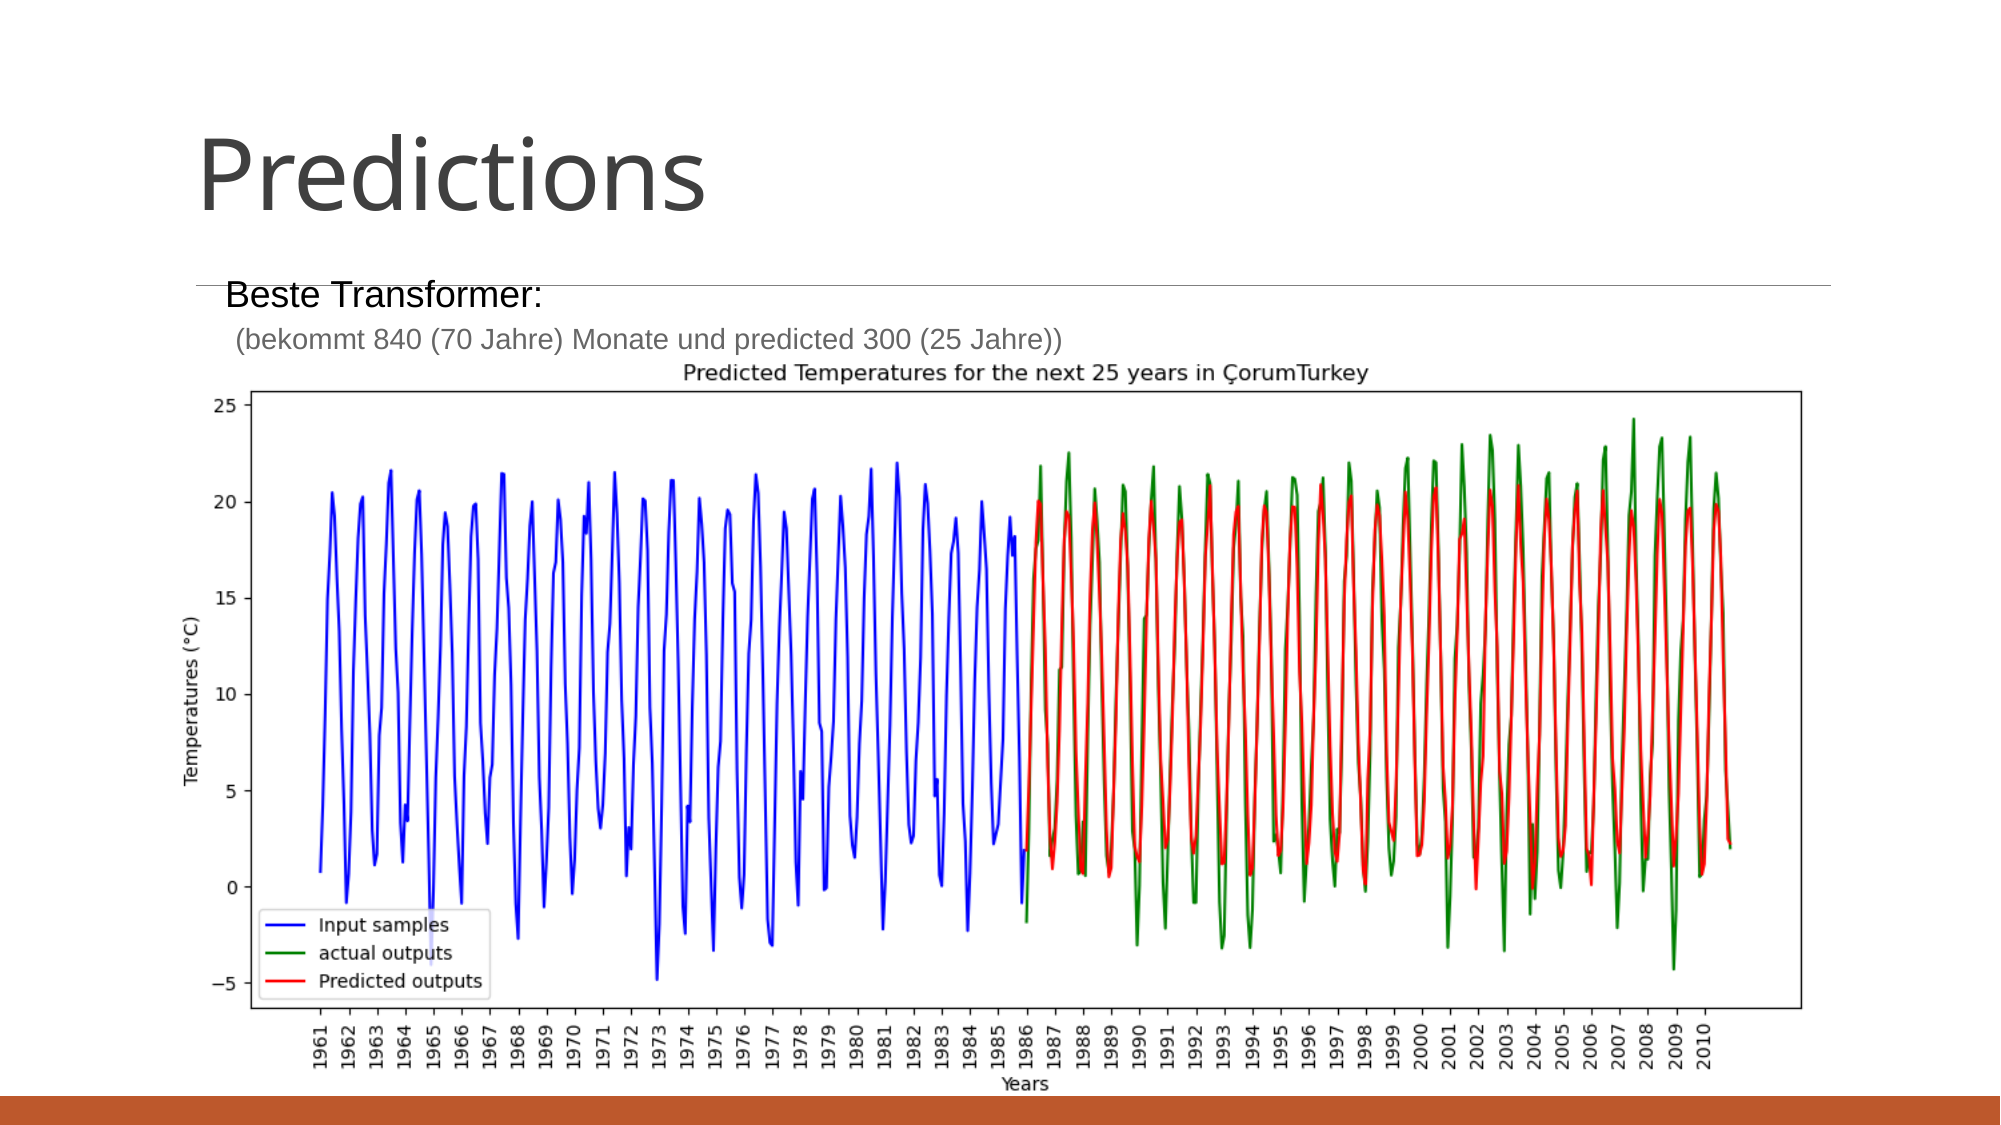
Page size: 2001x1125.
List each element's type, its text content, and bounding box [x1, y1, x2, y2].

title Predictions [180, 0, 1831, 238]
picture [0, 295, 2000, 1096]
text_box Beste Transformer: (bekommt 840 (70 Jahre) Monate und predicted 300 (25 Jahre)) [210, 265, 1684, 368]
